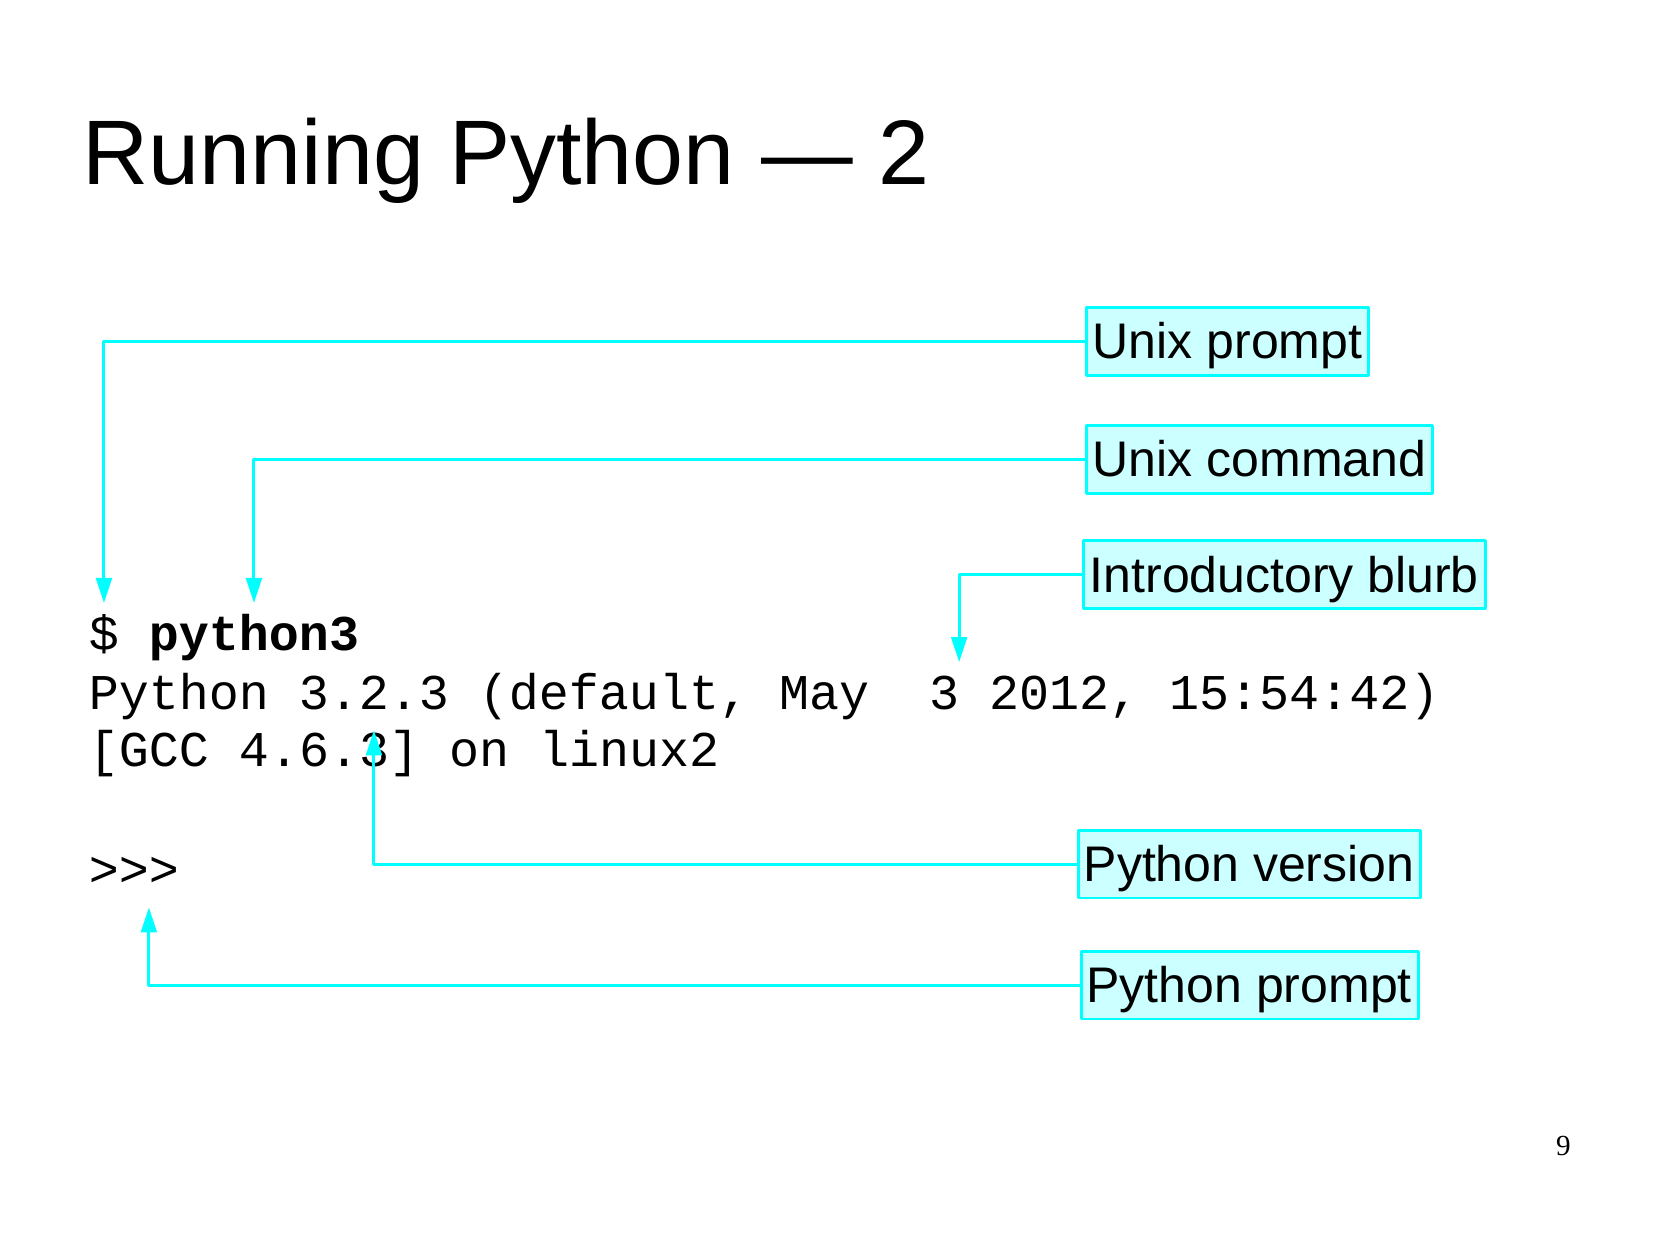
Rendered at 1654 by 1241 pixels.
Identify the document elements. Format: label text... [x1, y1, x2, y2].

text_box 3.2.3 [292, 661, 455, 731]
text_box [GCC 4.6.3] on linux2 [375, 718, 726, 788]
text_box python3 [142, 602, 365, 672]
title Running Python ― 2 [82, 49, 1571, 257]
text_box (default, May 3 2012, 15:54:42) [472, 661, 1446, 731]
text_box Python prompt [1081, 951, 1419, 1019]
text_box Introductory blurb [1083, 540, 1486, 609]
text_box Python version [1078, 830, 1421, 898]
text_box Unix command [1086, 425, 1433, 494]
text_box $ [82, 602, 125, 661]
text_box Unix prompt [1086, 307, 1369, 376]
text_box >>> [82, 838, 215, 908]
text_box Python [82, 661, 275, 731]
text_box [GCC 4.6.3] on linux2 [82, 718, 373, 788]
